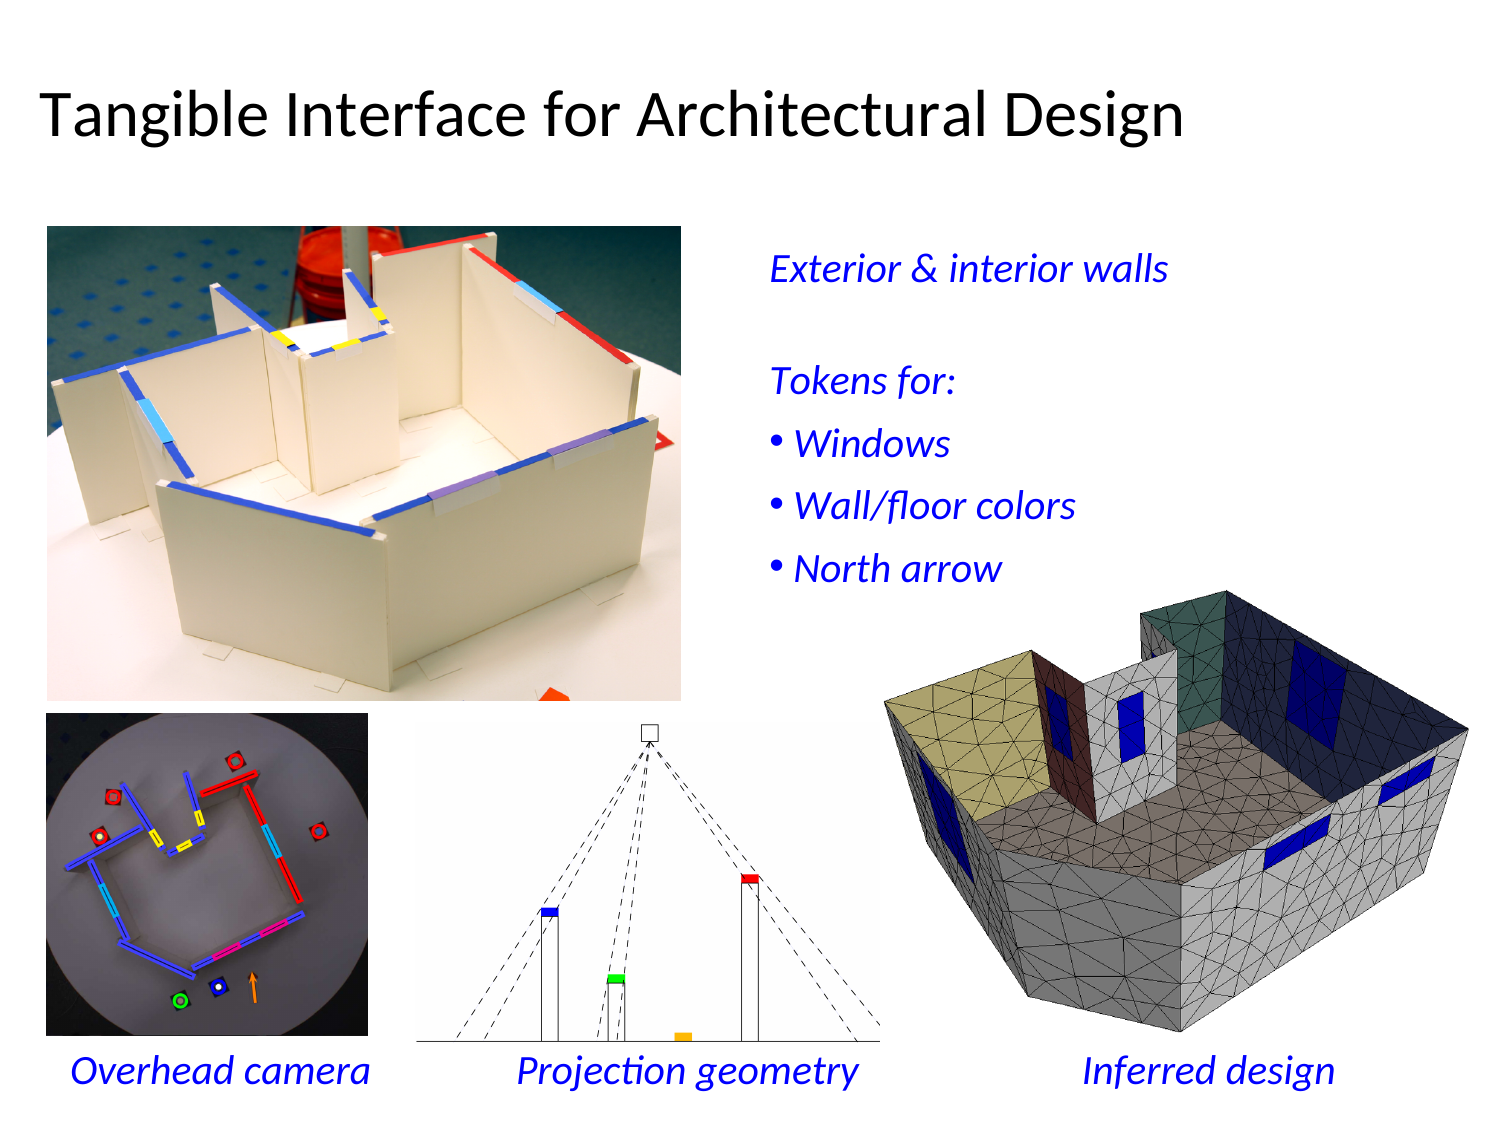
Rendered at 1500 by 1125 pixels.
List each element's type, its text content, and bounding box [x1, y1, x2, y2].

picture [46, 713, 368, 1036]
picture [47, 226, 681, 701]
text_box Projection geometry [450, 1035, 926, 1101]
text_box Exterior & interior walls Tokens for: Windows Wall/floor colors North arrow [754, 232, 1417, 661]
picture [415, 570, 1472, 1054]
title Tangible Interface for Architectural Design [24, 45, 1489, 195]
text_box Inferred design [952, 1054, 1466, 1101]
text_box Overhead camera [3, 1035, 439, 1101]
